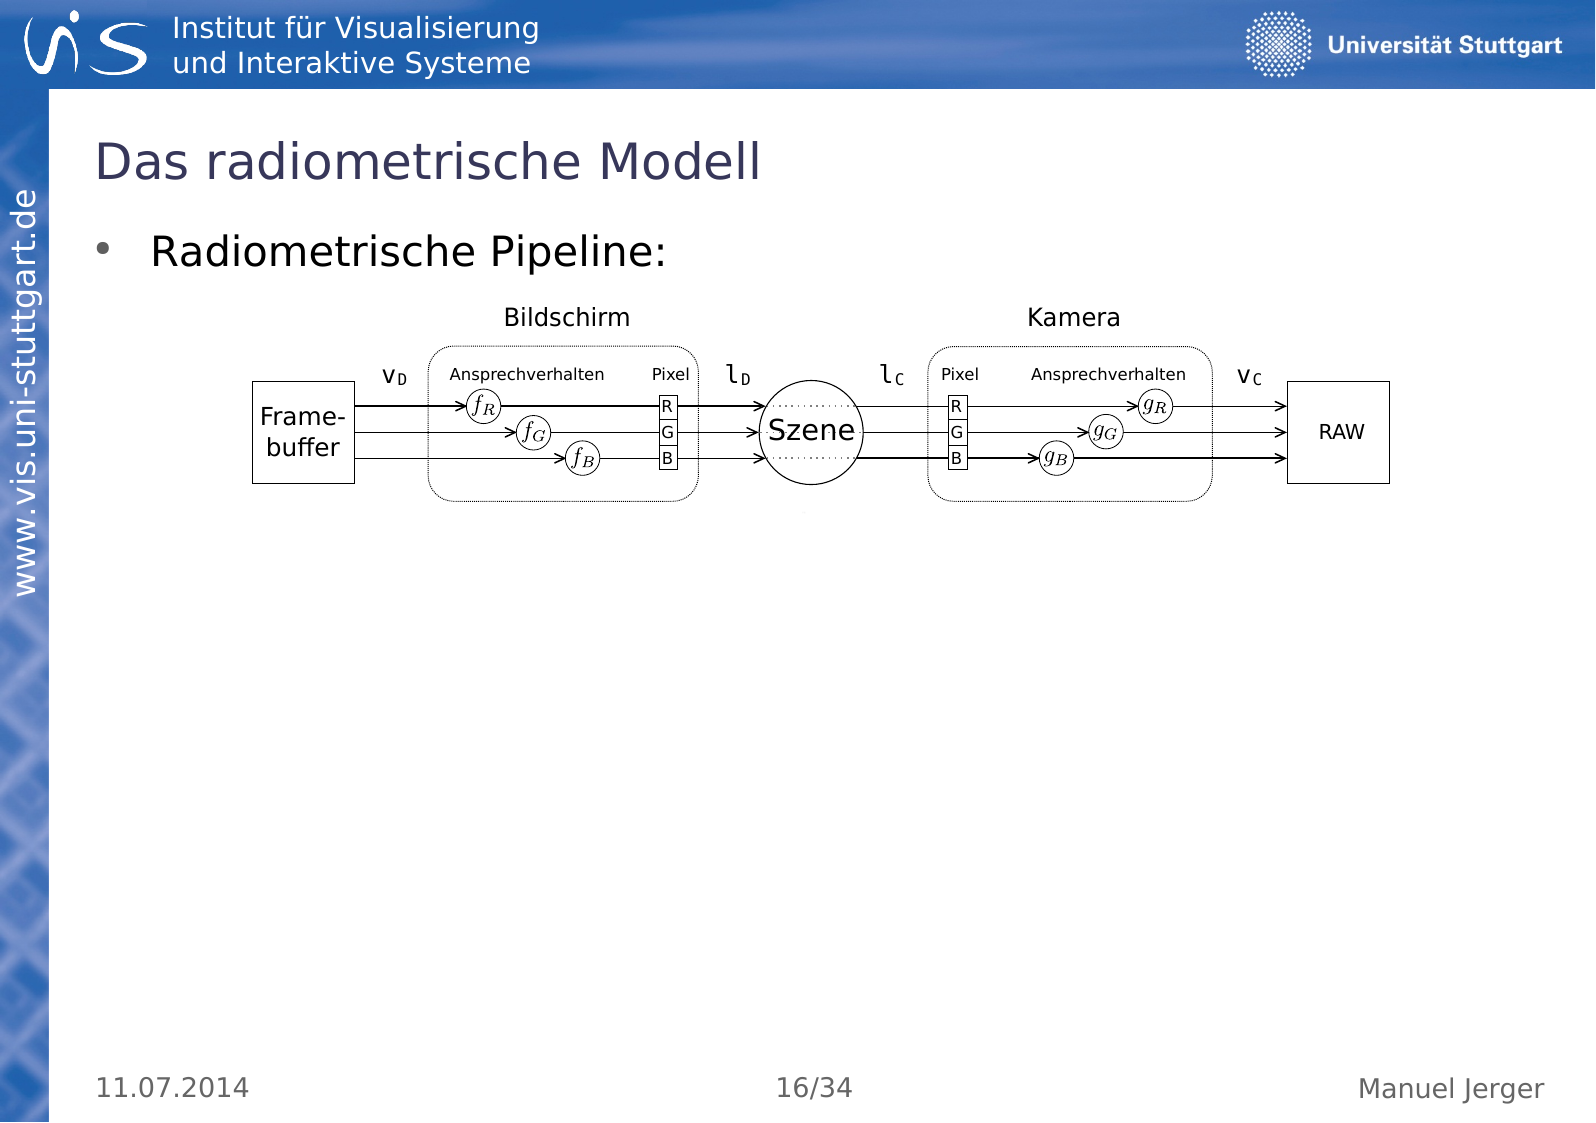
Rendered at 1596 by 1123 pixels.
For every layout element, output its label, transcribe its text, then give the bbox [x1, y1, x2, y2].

title Das radiometrische Modell [94, 117, 1534, 201]
picture [24, 0, 1596, 89]
picture [0, 0, 49, 1122]
picture [251, 307, 1390, 514]
list Radiometrische Pipeline: [94, 224, 1548, 1052]
